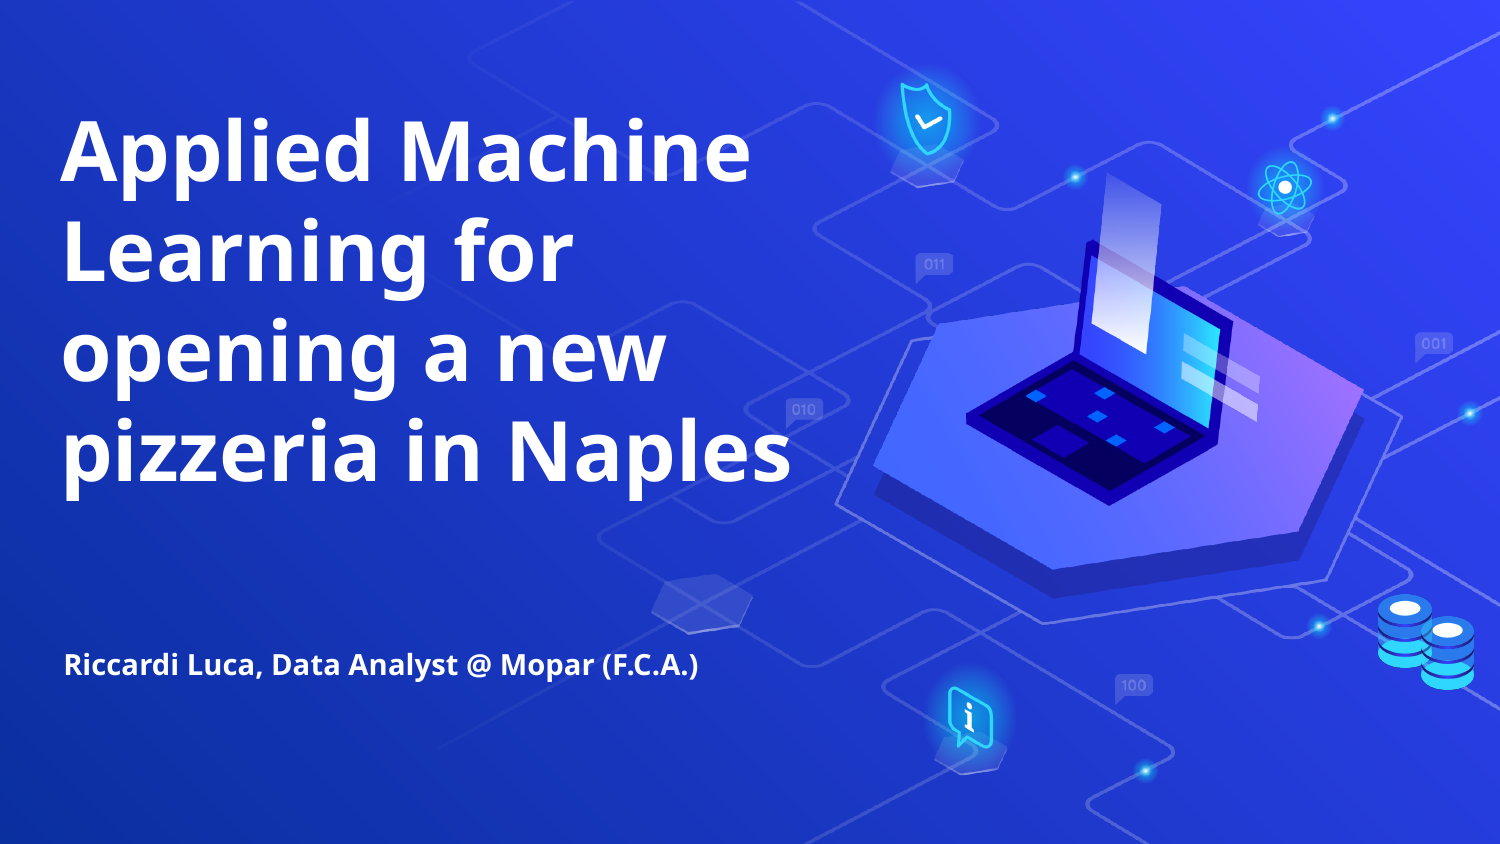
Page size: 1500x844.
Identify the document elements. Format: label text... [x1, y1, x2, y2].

picture [0, 0, 1500, 844]
text_box Riccardi Luca, Data Analyst @ Mopar (F.C.A.) [48, 639, 1110, 694]
text_box Applied Machine Learning for opening a new pizzeria in Naples [60, 65, 855, 531]
